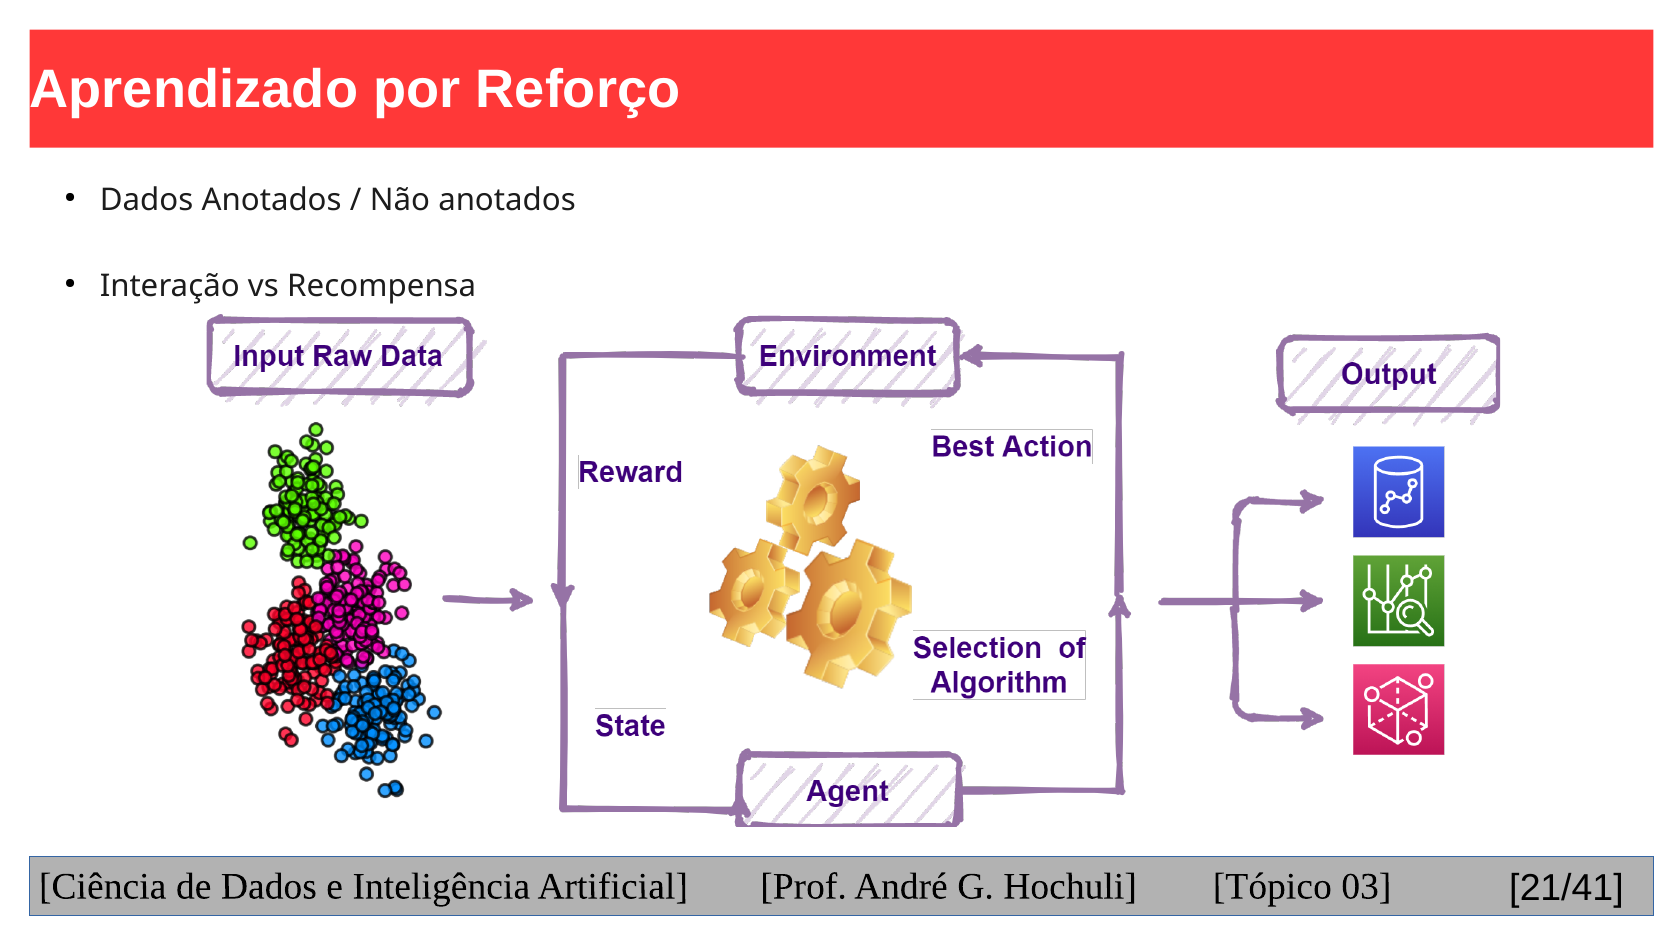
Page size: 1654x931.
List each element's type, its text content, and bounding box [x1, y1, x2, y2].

title Aprendizado por Reforço [29, 29, 1654, 148]
text_box Dados Anotados / Não anotados Interação vs Recompensa [49, 169, 739, 576]
picture [206, 313, 1501, 827]
